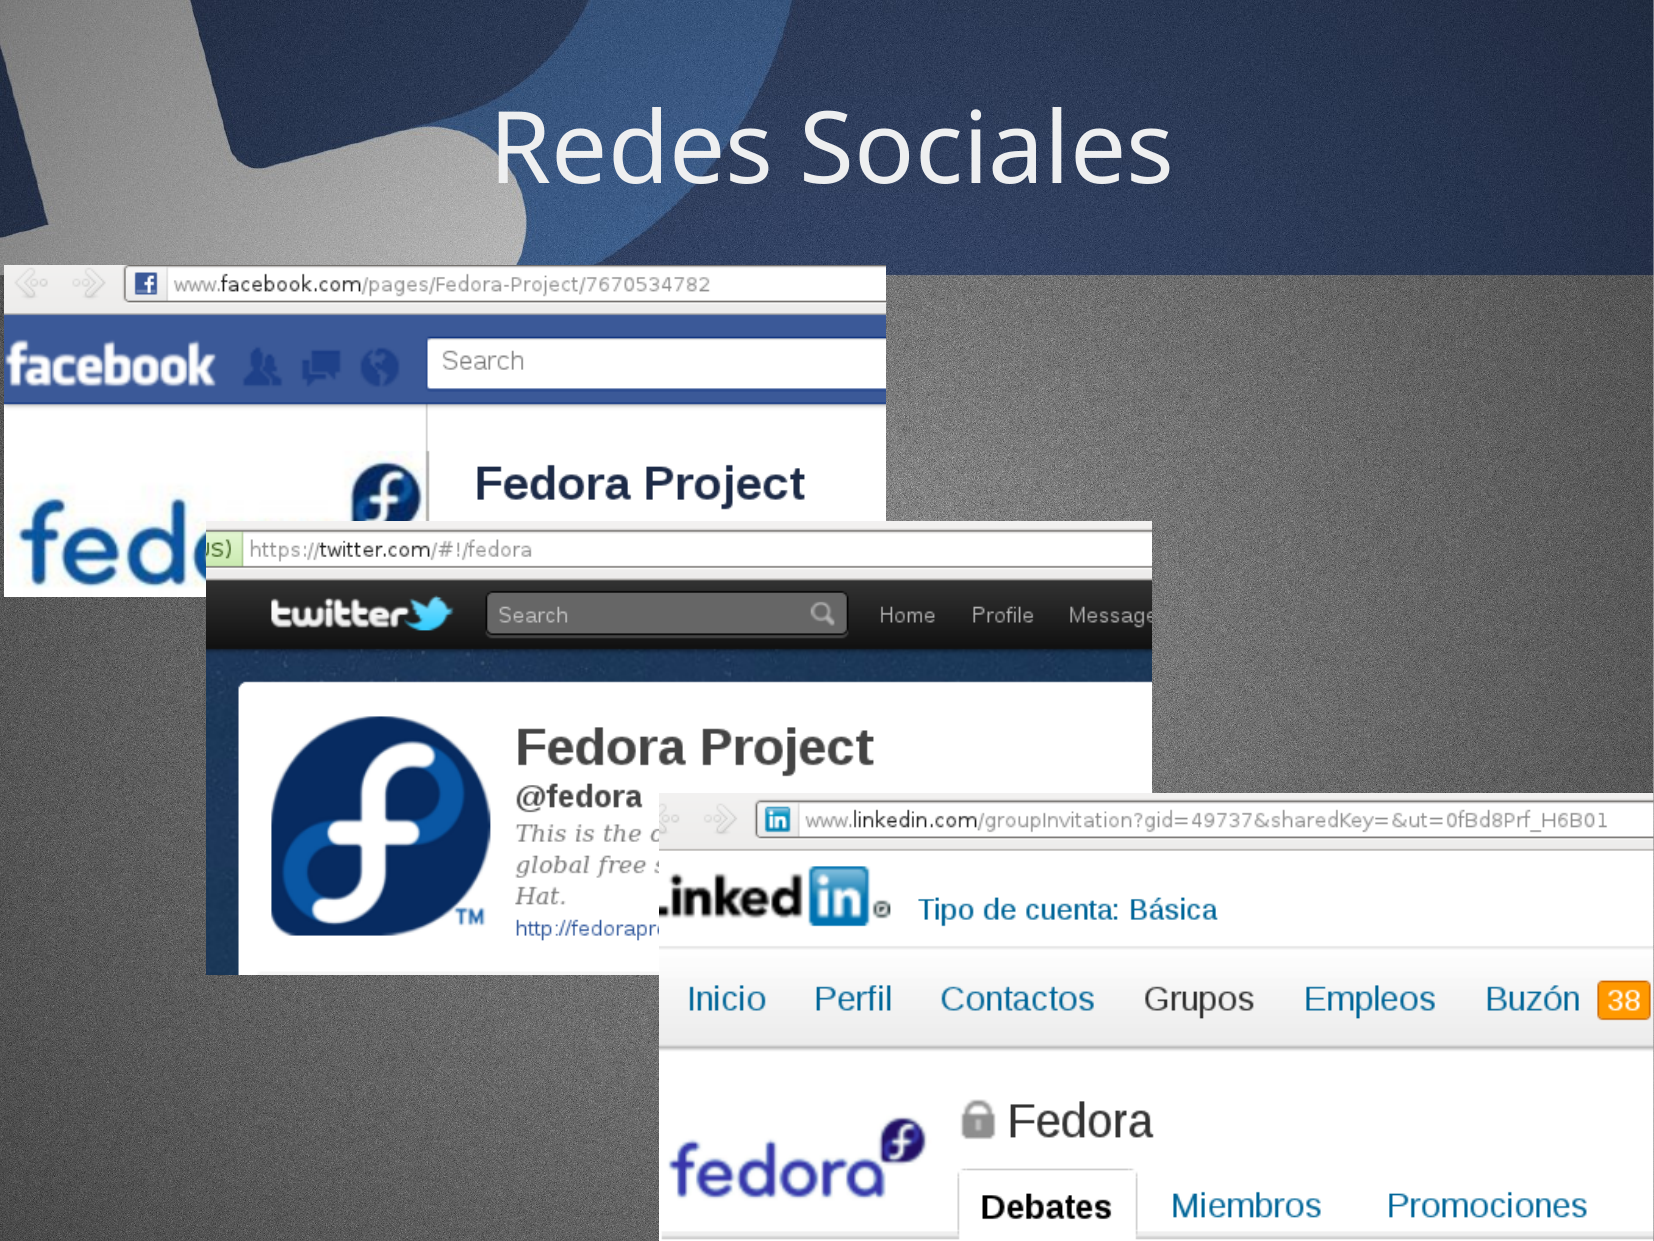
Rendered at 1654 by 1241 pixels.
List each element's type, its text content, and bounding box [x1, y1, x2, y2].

text_box Redes Sociales [88, 43, 1577, 252]
picture [0, 0, 1654, 1241]
